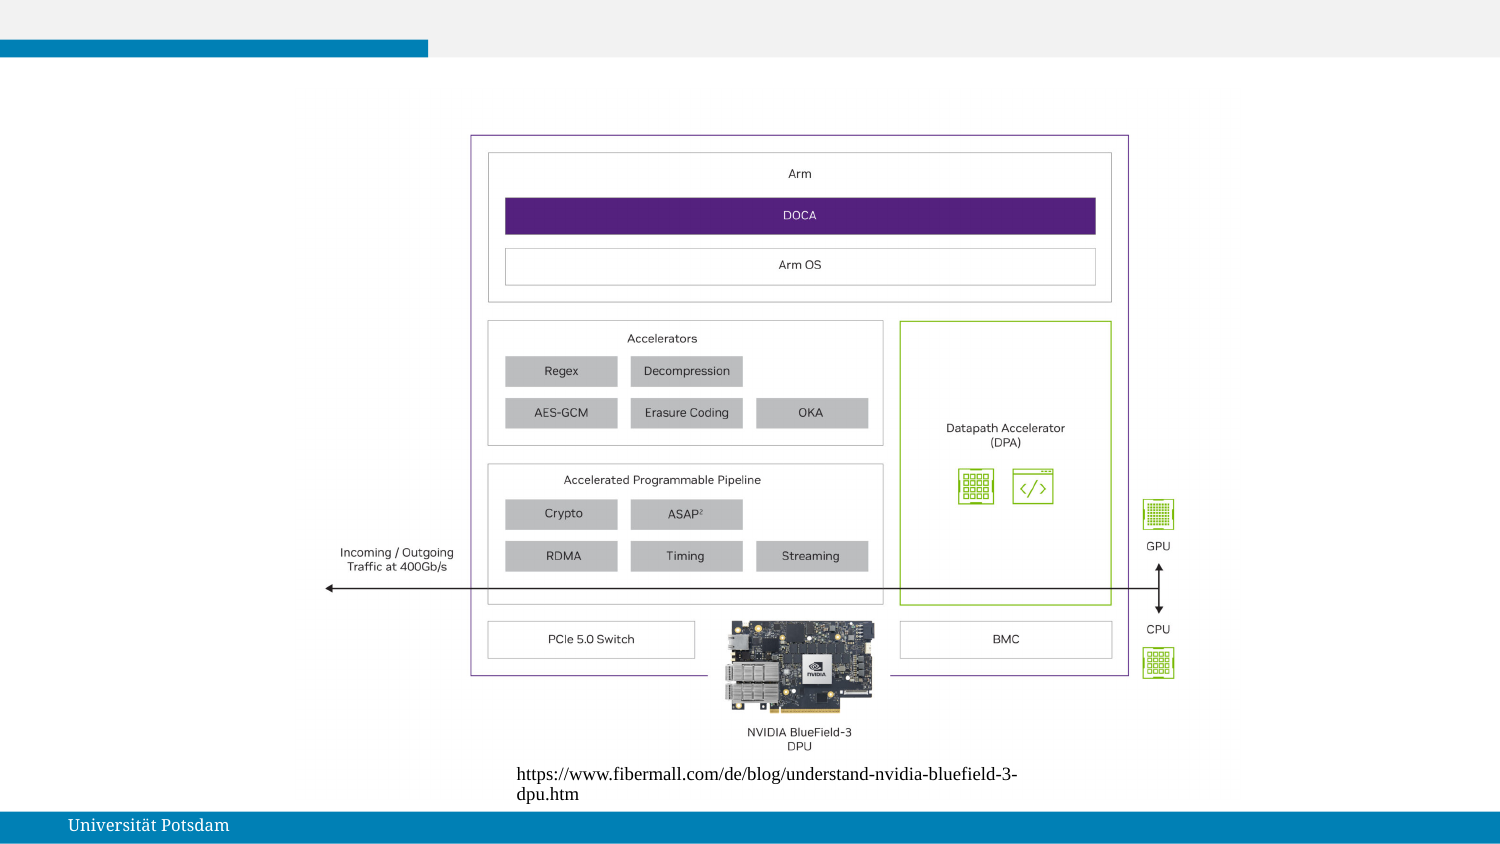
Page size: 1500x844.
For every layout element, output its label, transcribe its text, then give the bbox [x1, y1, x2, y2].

picture [295, 88, 1241, 801]
text_box https://www.fibermall.com/de/blog/understand-nvidia-bluefield-3-dpu.htm [501, 755, 1093, 790]
